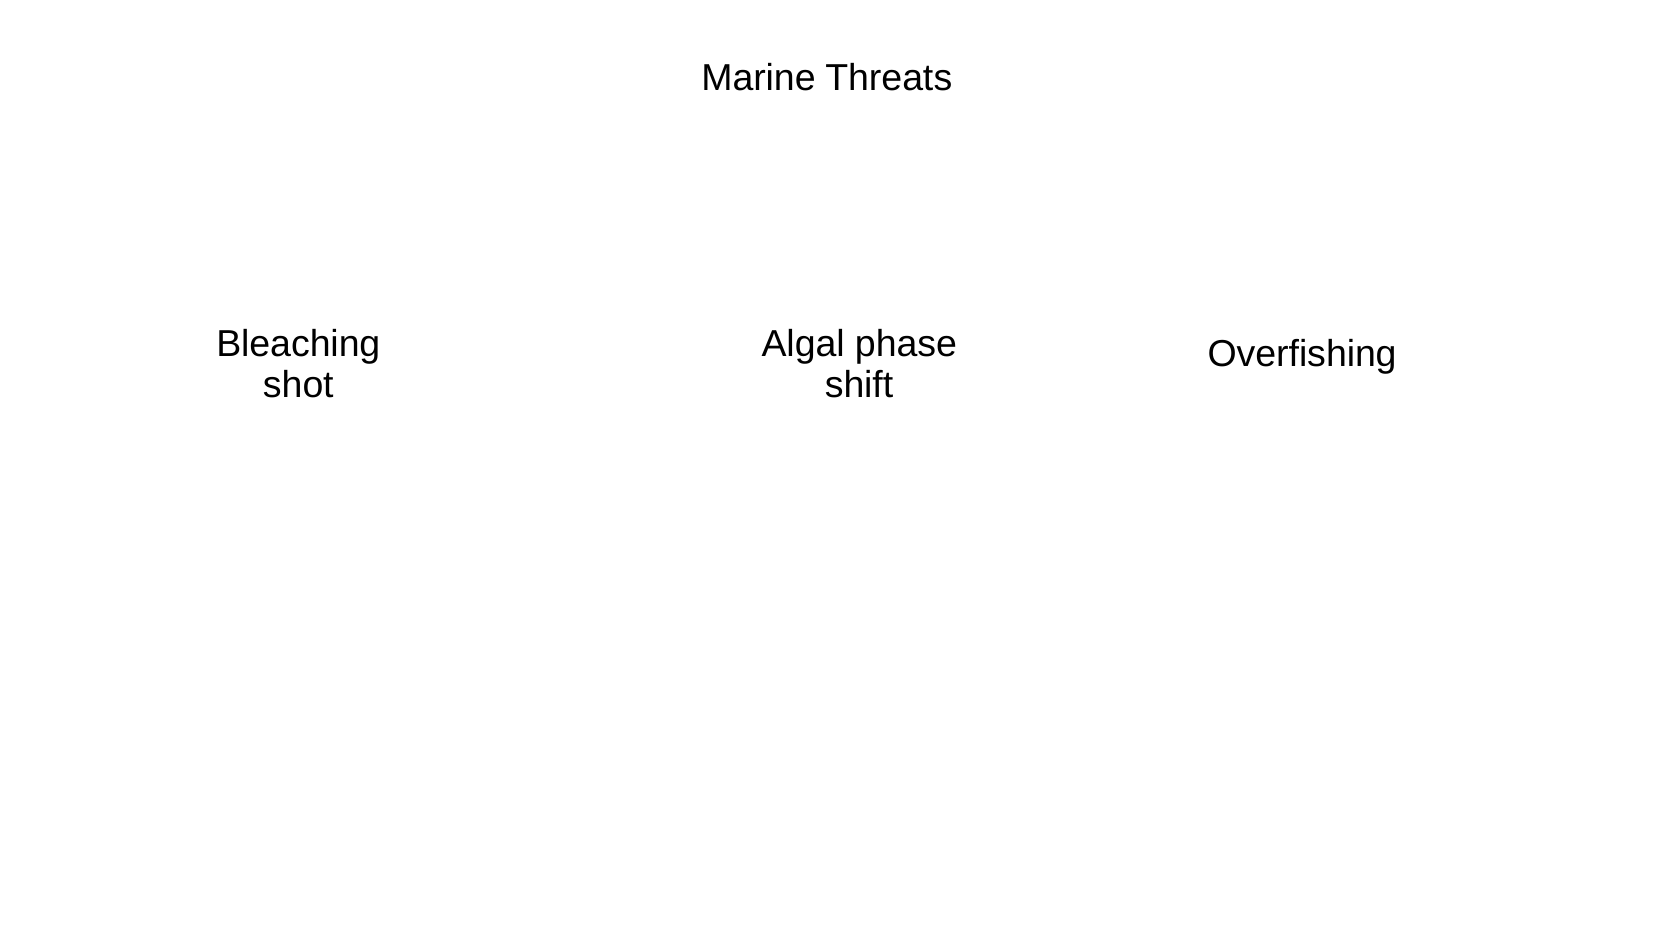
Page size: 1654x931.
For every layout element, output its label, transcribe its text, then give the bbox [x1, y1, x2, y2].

text_box Overfishing [1169, 324, 1436, 382]
text_box Algal phase shift [726, 314, 993, 414]
text_box Bleaching shot [165, 314, 432, 414]
text_box Marine Threats [649, 48, 1004, 148]
